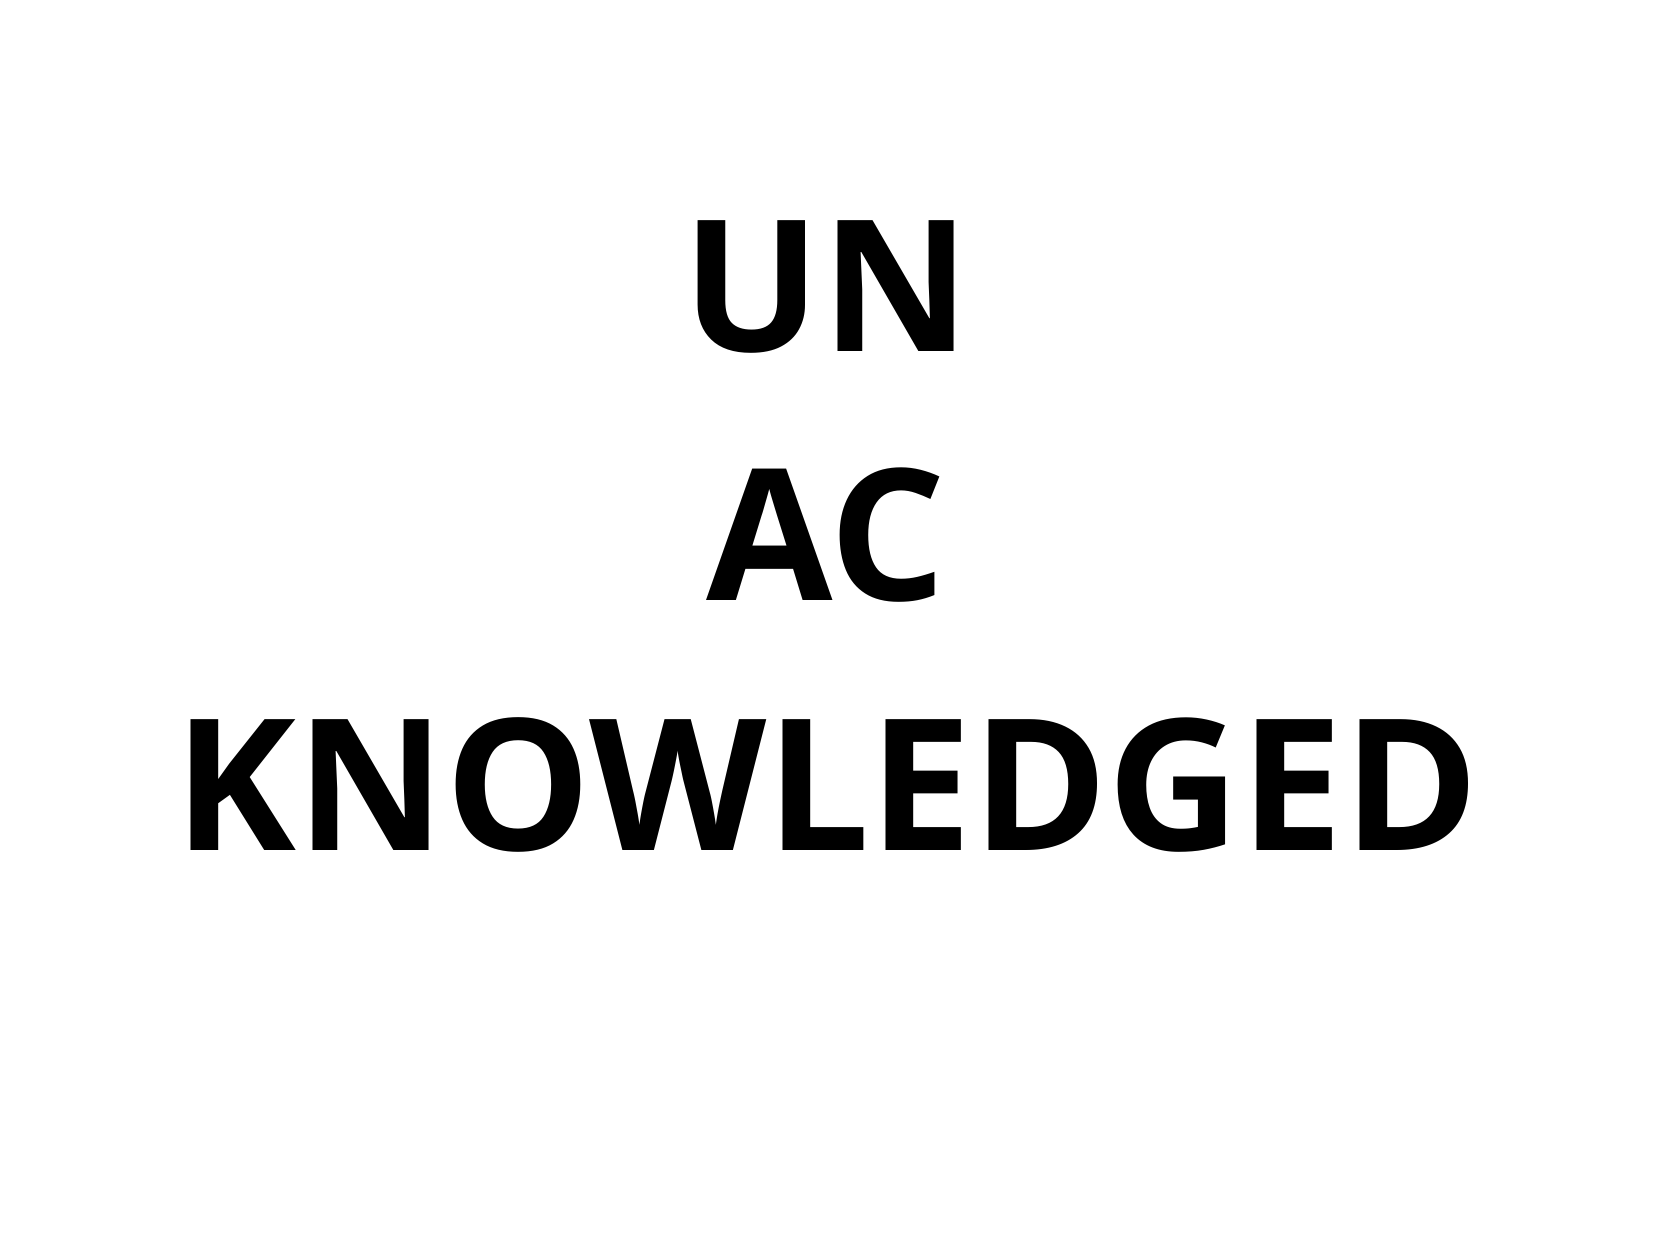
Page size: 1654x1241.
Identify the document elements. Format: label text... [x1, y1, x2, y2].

subtitle UN AC KNOWLEDGED [82, 49, 1571, 1010]
